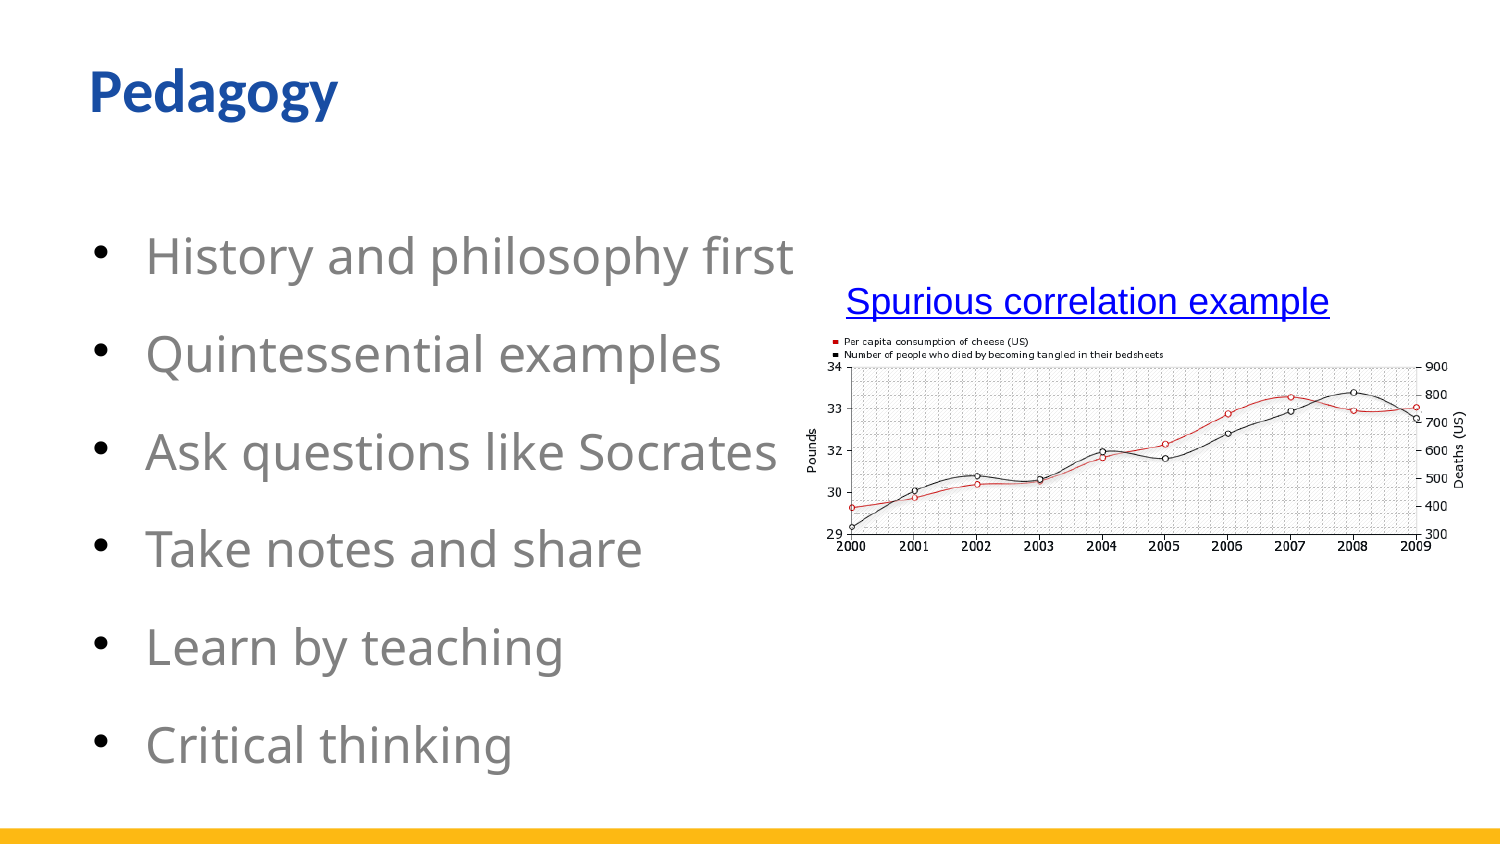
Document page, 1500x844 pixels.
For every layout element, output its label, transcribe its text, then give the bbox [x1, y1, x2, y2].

picture [777, 329, 1500, 580]
text_box History and philosophy first Quintessential examples Ask questions like Socrates Take notes and share Learn by teaching Critical thinking [74, 221, 825, 780]
text_box Spurious correlation example [809, 270, 1455, 369]
text_box Pedagogy [75, 0, 1425, 197]
